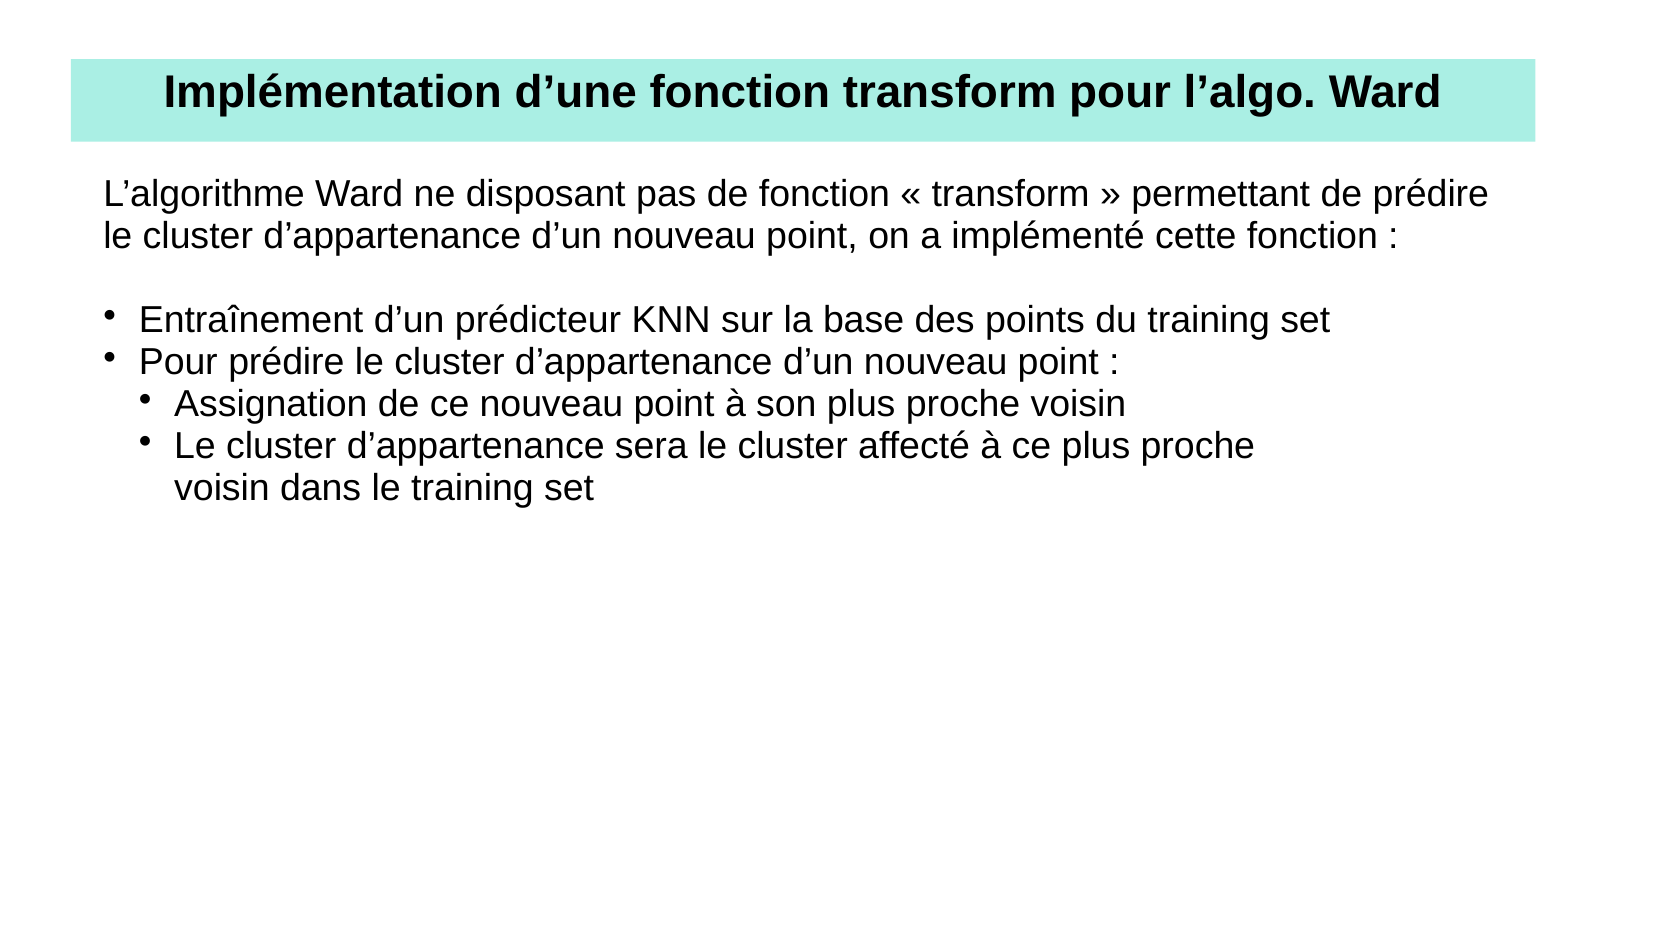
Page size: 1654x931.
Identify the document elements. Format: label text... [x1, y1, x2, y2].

text_box Implémentation d’une fonction transform pour l’algo. Ward [70, 59, 1536, 142]
text_box L’algorithme Ward ne disposant pas de fonction « transform » permettant de prédire le cluster d’appartenance d’un nouveau point, on a implémenté cette fonction : Entraînement d’un prédicteur KNN sur la base des points du training set Pour prédire le cluster d’appartenance d’un nouveau point : Assignation de ce nouveau point à son plus proche voisin Le cluster d’appartenance sera le cluster affecté à ce plus proche voisin dans le training set [88, 165, 1505, 517]
